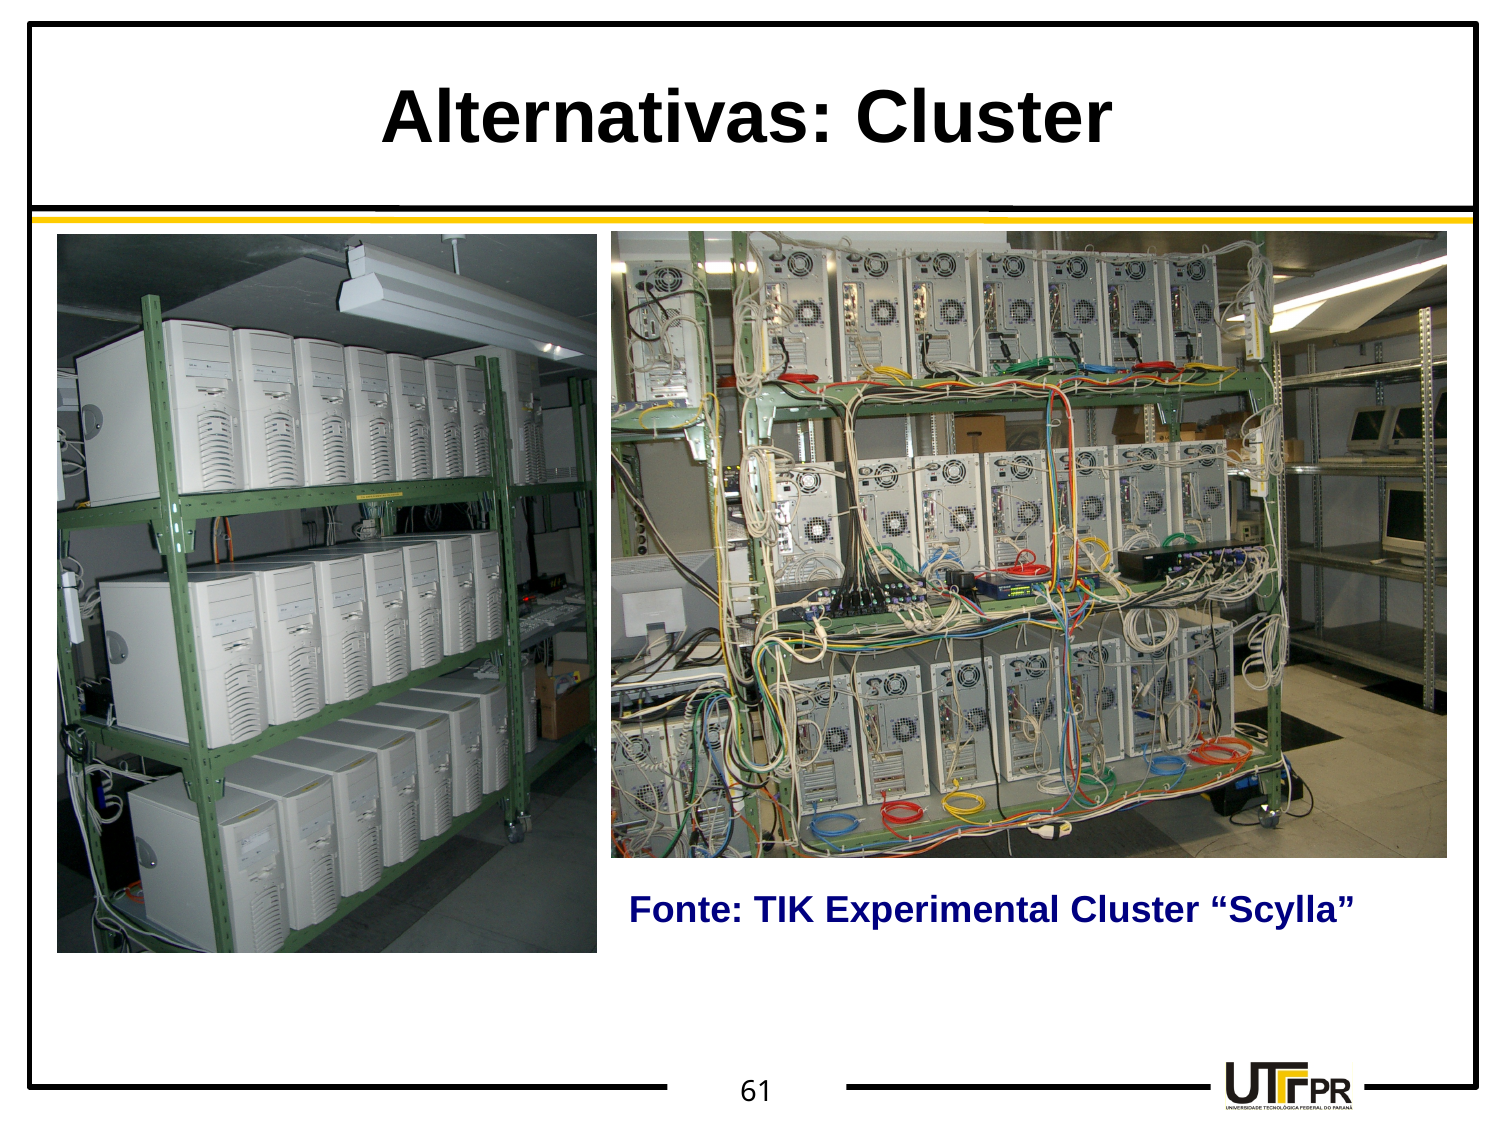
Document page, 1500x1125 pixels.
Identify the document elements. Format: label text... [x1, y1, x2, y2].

picture [1225, 1062, 1353, 1110]
text_box Fonte: TIK Experimental Cluster “Scylla” [614, 877, 1447, 938]
picture [57, 234, 597, 953]
title Alternativas: Cluster [23, 42, 1471, 194]
picture [611, 231, 1447, 858]
